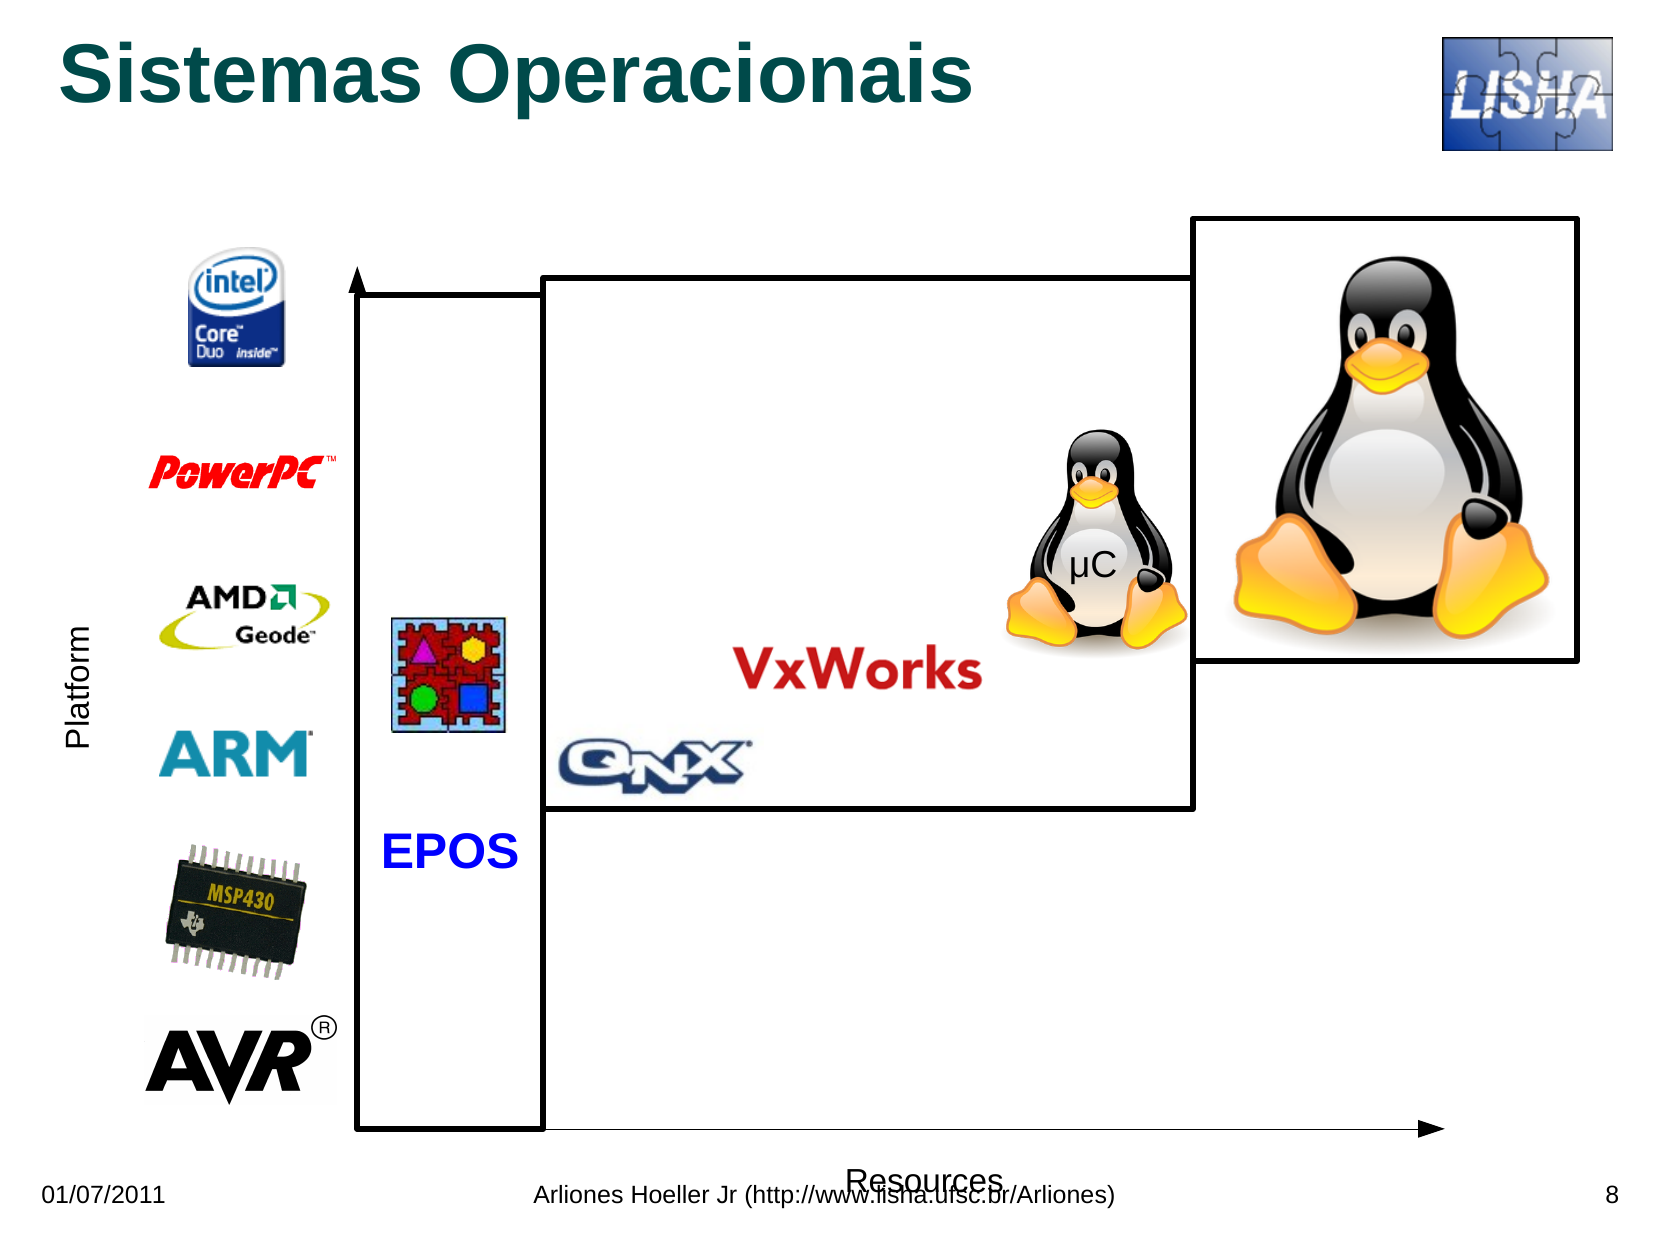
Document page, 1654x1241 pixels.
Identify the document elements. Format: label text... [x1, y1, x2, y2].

picture [729, 572, 987, 766]
text_box Resources [844, 1162, 1005, 1200]
picture [159, 720, 313, 791]
title Sistemas Operacionais [58, 11, 1447, 148]
picture [159, 838, 308, 984]
text_box Platform [59, 625, 97, 751]
text_box μC [1069, 543, 1134, 600]
chart [546, 720, 764, 805]
picture [999, 425, 1190, 662]
picture [1222, 249, 1559, 658]
picture [188, 247, 286, 367]
picture [391, 616, 508, 733]
picture [148, 454, 337, 489]
text_box EPOS [357, 295, 544, 1129]
picture [147, 572, 342, 662]
picture [1442, 37, 1613, 151]
picture [144, 1015, 337, 1105]
